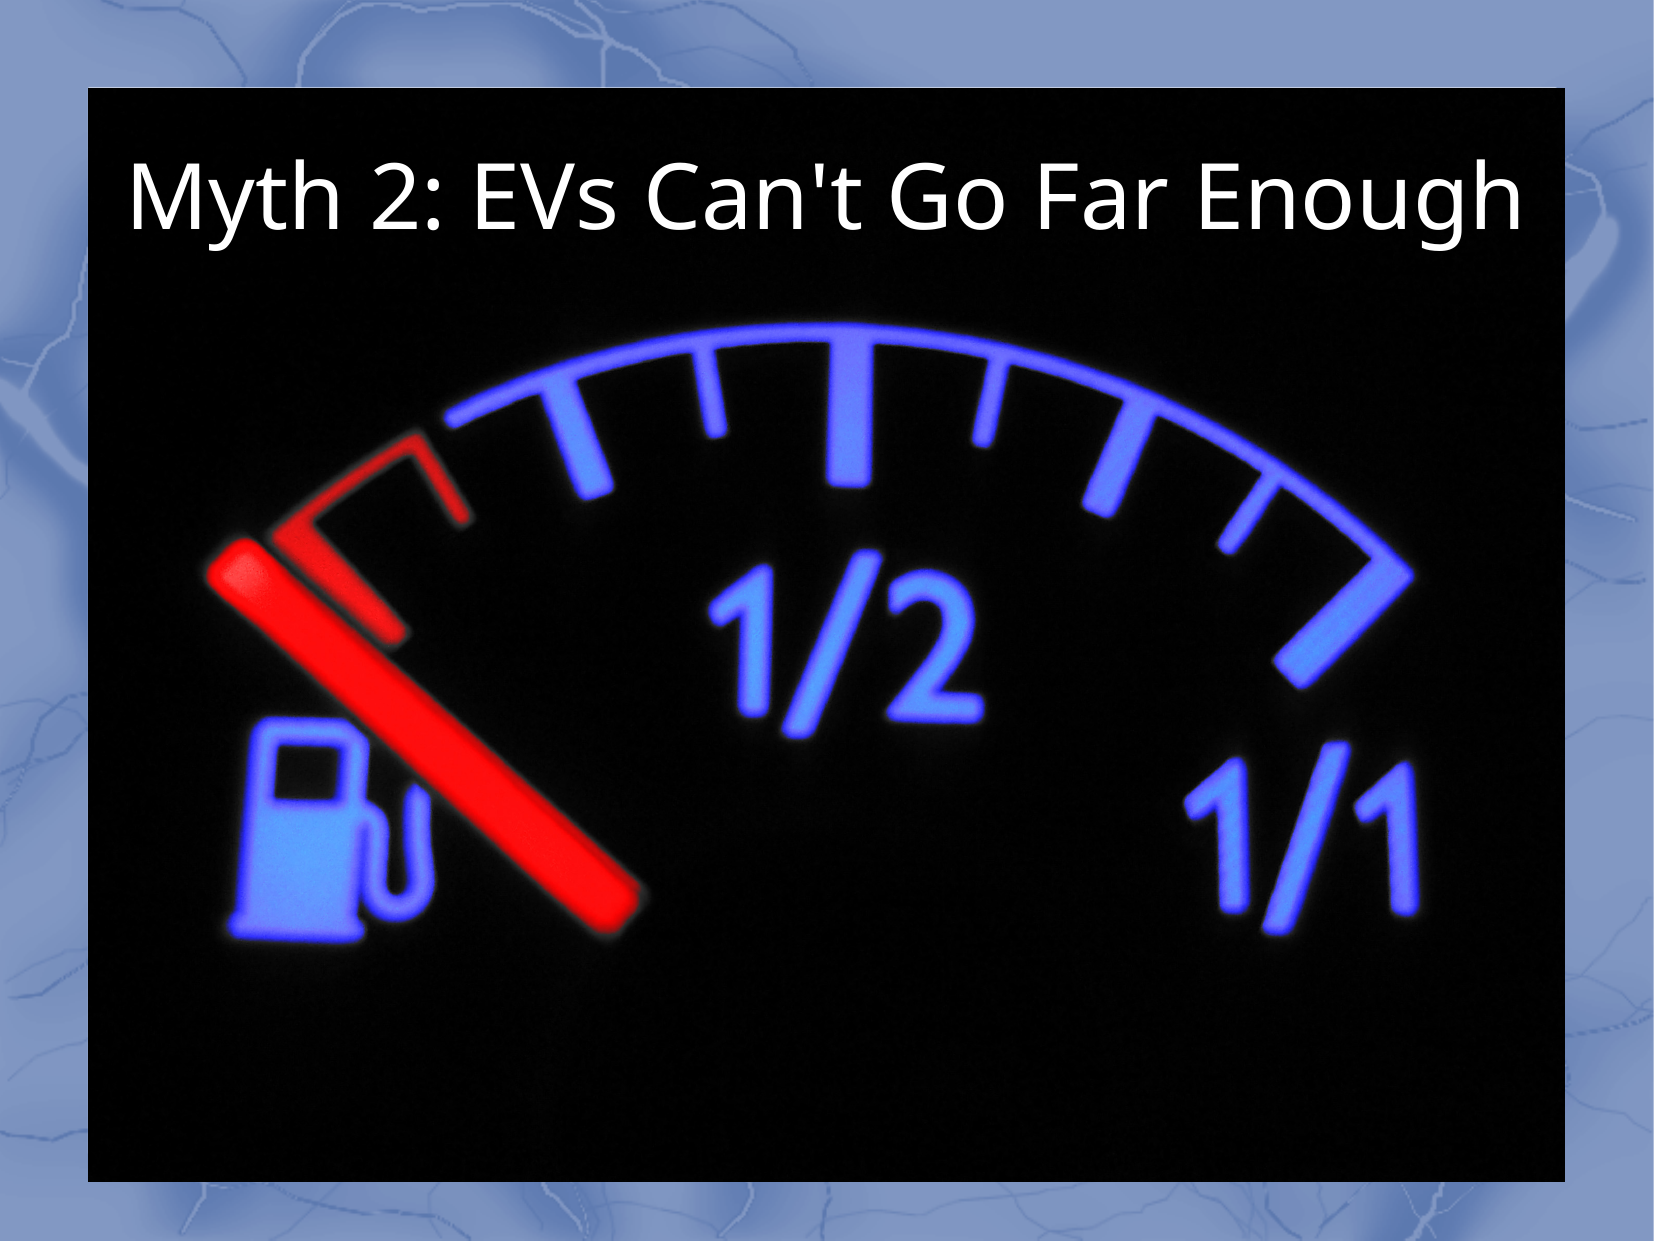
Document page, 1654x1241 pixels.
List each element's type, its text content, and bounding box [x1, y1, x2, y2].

list [147, 325, 1506, 1130]
title Myth 2: EVs Can't Go Far Enough [118, 87, 1536, 302]
picture [0, 0, 1654, 1241]
